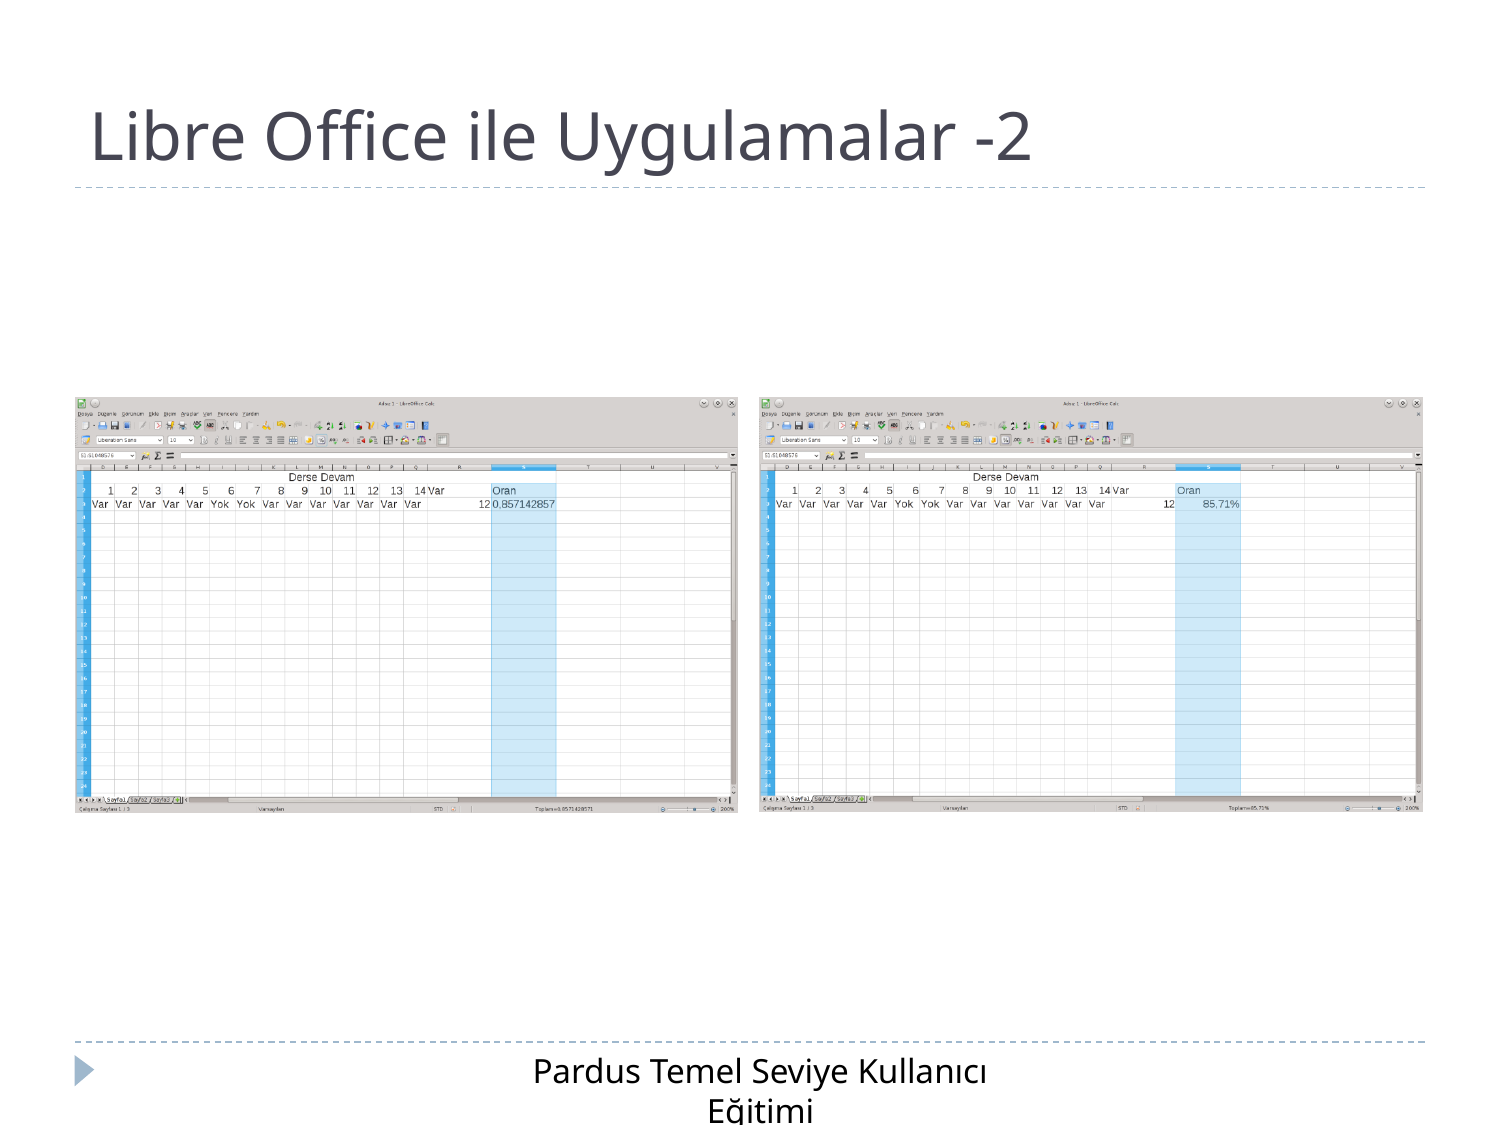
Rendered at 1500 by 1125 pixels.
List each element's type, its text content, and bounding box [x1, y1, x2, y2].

title Libre Office ile Uygulamalar -2 [75, 37, 1425, 188]
picture [759, 397, 1423, 812]
picture [75, 397, 738, 813]
